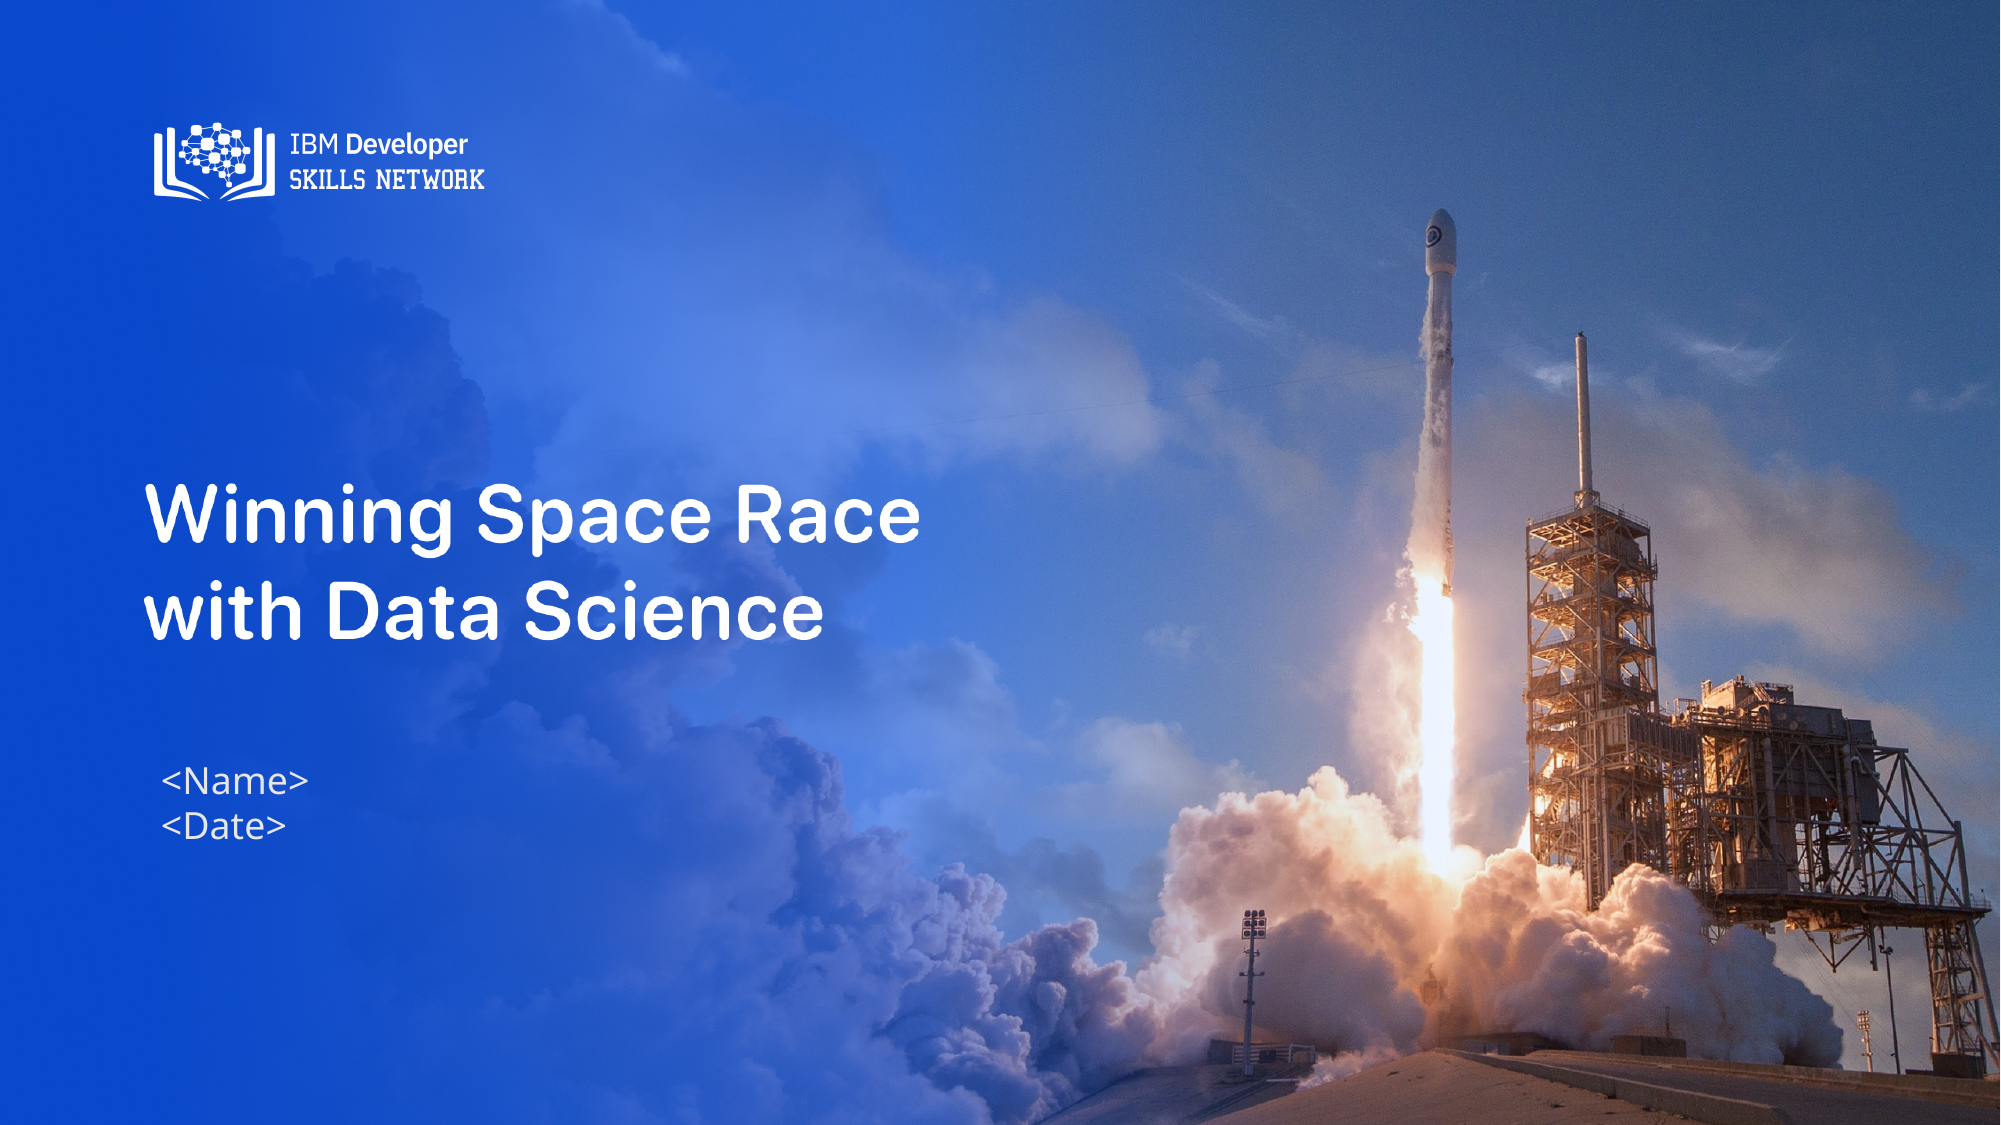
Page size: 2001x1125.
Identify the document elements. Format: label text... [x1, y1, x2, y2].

text_box <Name> <Date> [145, 749, 559, 855]
picture [0, 0, 2001, 1125]
